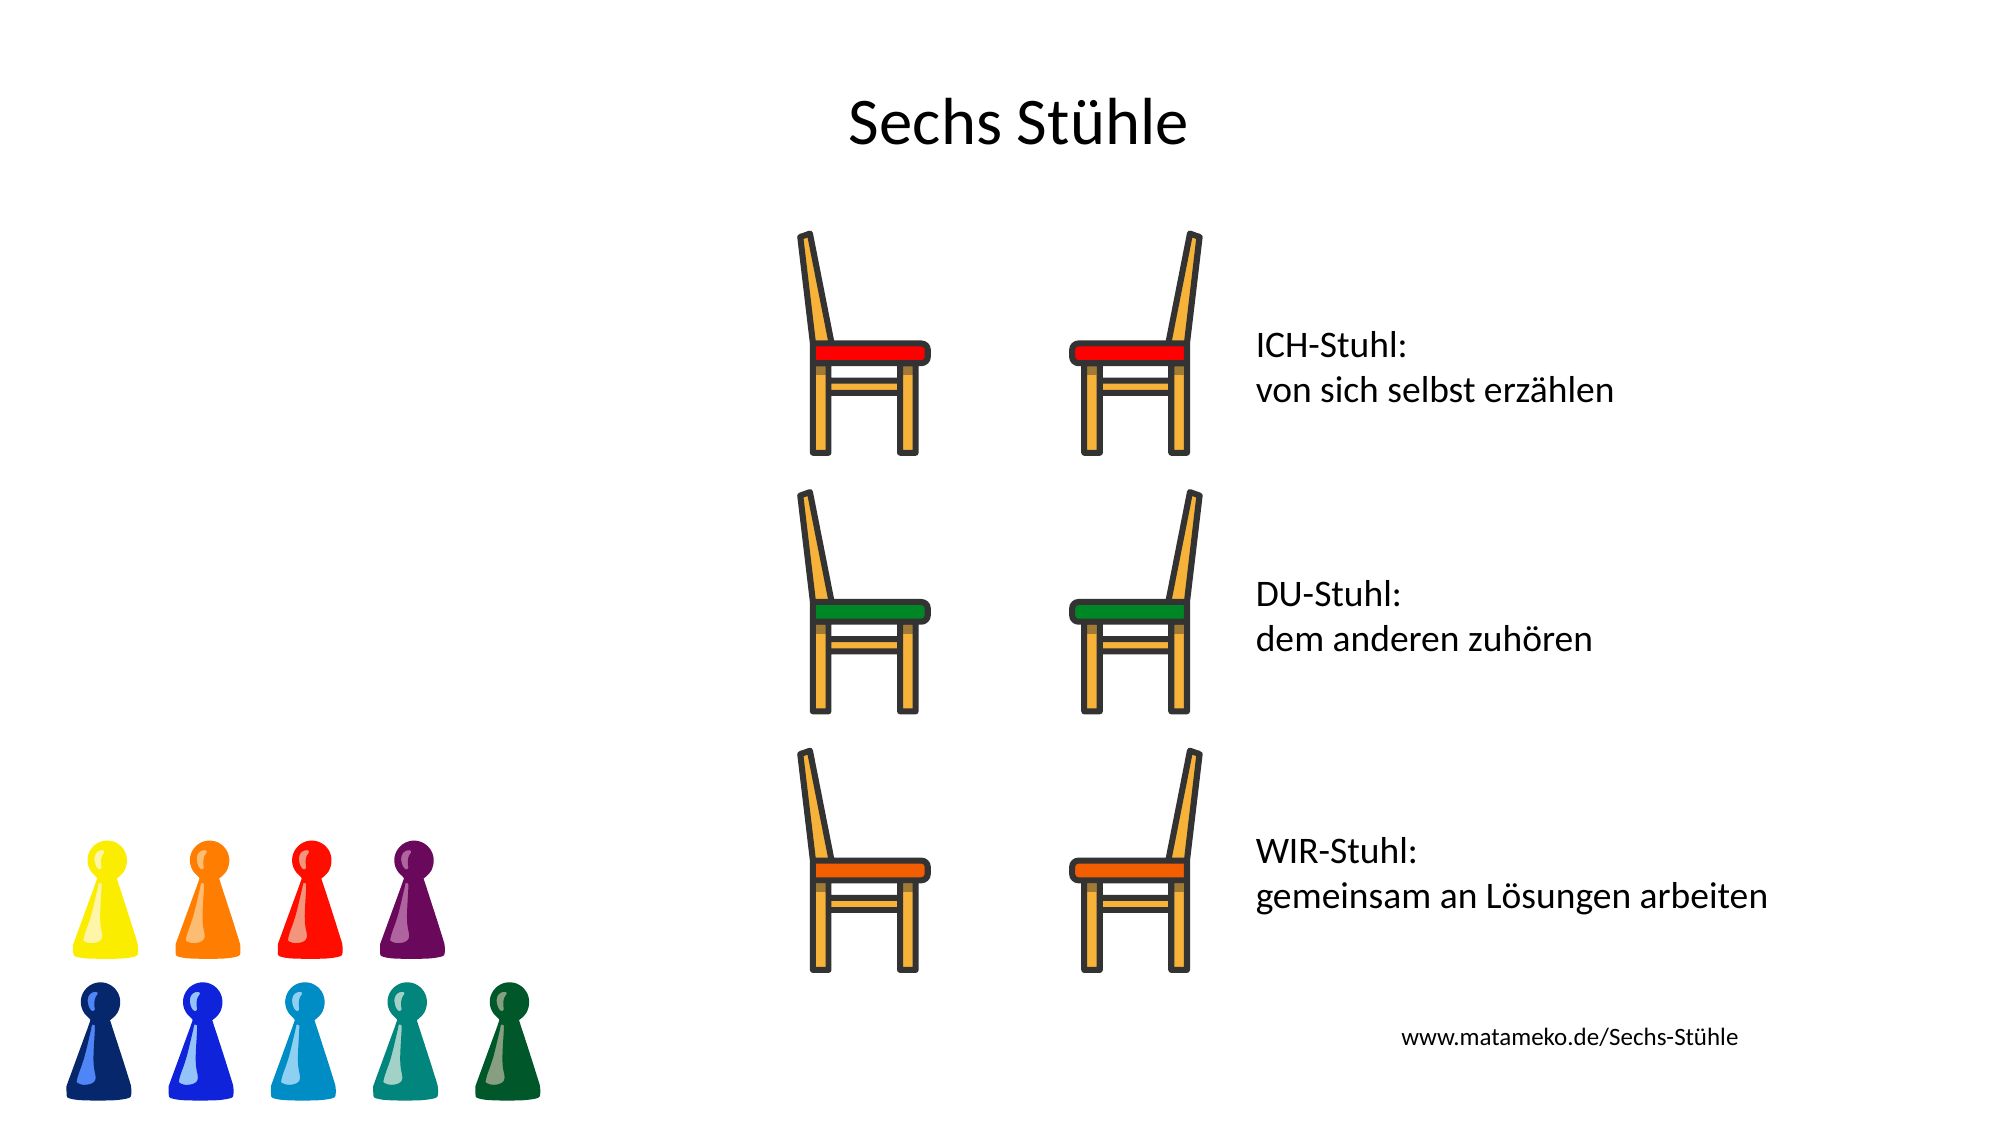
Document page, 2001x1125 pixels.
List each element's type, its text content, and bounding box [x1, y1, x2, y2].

text_box [175, 840, 241, 959]
text_box [475, 982, 541, 1101]
text_box [380, 840, 445, 959]
text_box Sechs Stühle [833, 70, 1208, 167]
text_box [1069, 230, 1203, 456]
text_box [66, 982, 132, 1101]
text_box [797, 489, 931, 715]
text_box DU-Stuhl: dem anderen zuhören [1241, 561, 1609, 666]
text_box ICH-Stuhl: von sich selbst erzählen [1241, 313, 1630, 418]
text_box [73, 840, 139, 959]
text_box [797, 747, 931, 973]
text_box [277, 840, 343, 959]
text_box [168, 982, 234, 1101]
text_box [797, 230, 931, 456]
text_box [1069, 747, 1203, 973]
text_box WIR-Stuhl: gemeinsam an Lösungen arbeiten [1241, 819, 2000, 924]
text_box [373, 982, 439, 1101]
text_box [1069, 489, 1203, 715]
text_box [270, 982, 336, 1101]
text_box www.matameko.de/Sechs-Stühle [1386, 1013, 1754, 1058]
